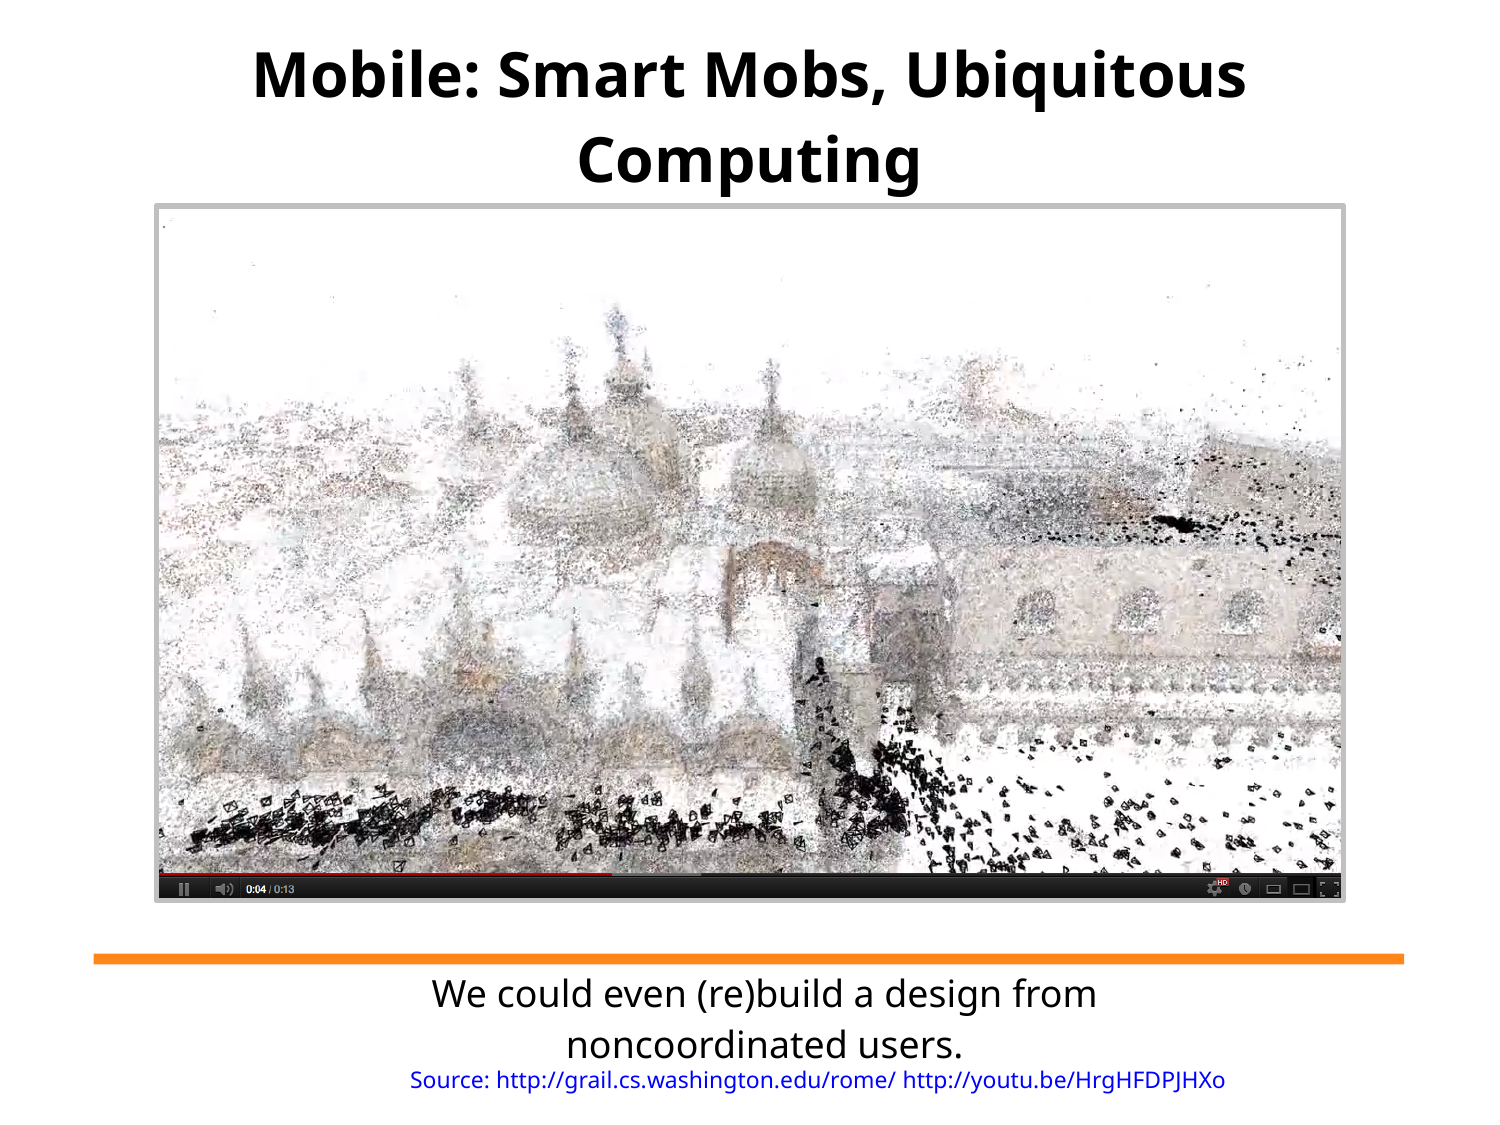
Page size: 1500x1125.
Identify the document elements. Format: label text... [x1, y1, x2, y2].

text_box We could even (re)build a design from noncoordinated users. [382, 960, 1148, 1064]
title Mobile: Smart Mobs, Ubiquitous Computing [75, 44, 1426, 188]
picture [0, 0, 1500, 1125]
text_box Source: http://grail.cs.washington.edu/rome/ http://youtu.be/HrgHFDPJHXo [395, 1056, 1105, 1098]
